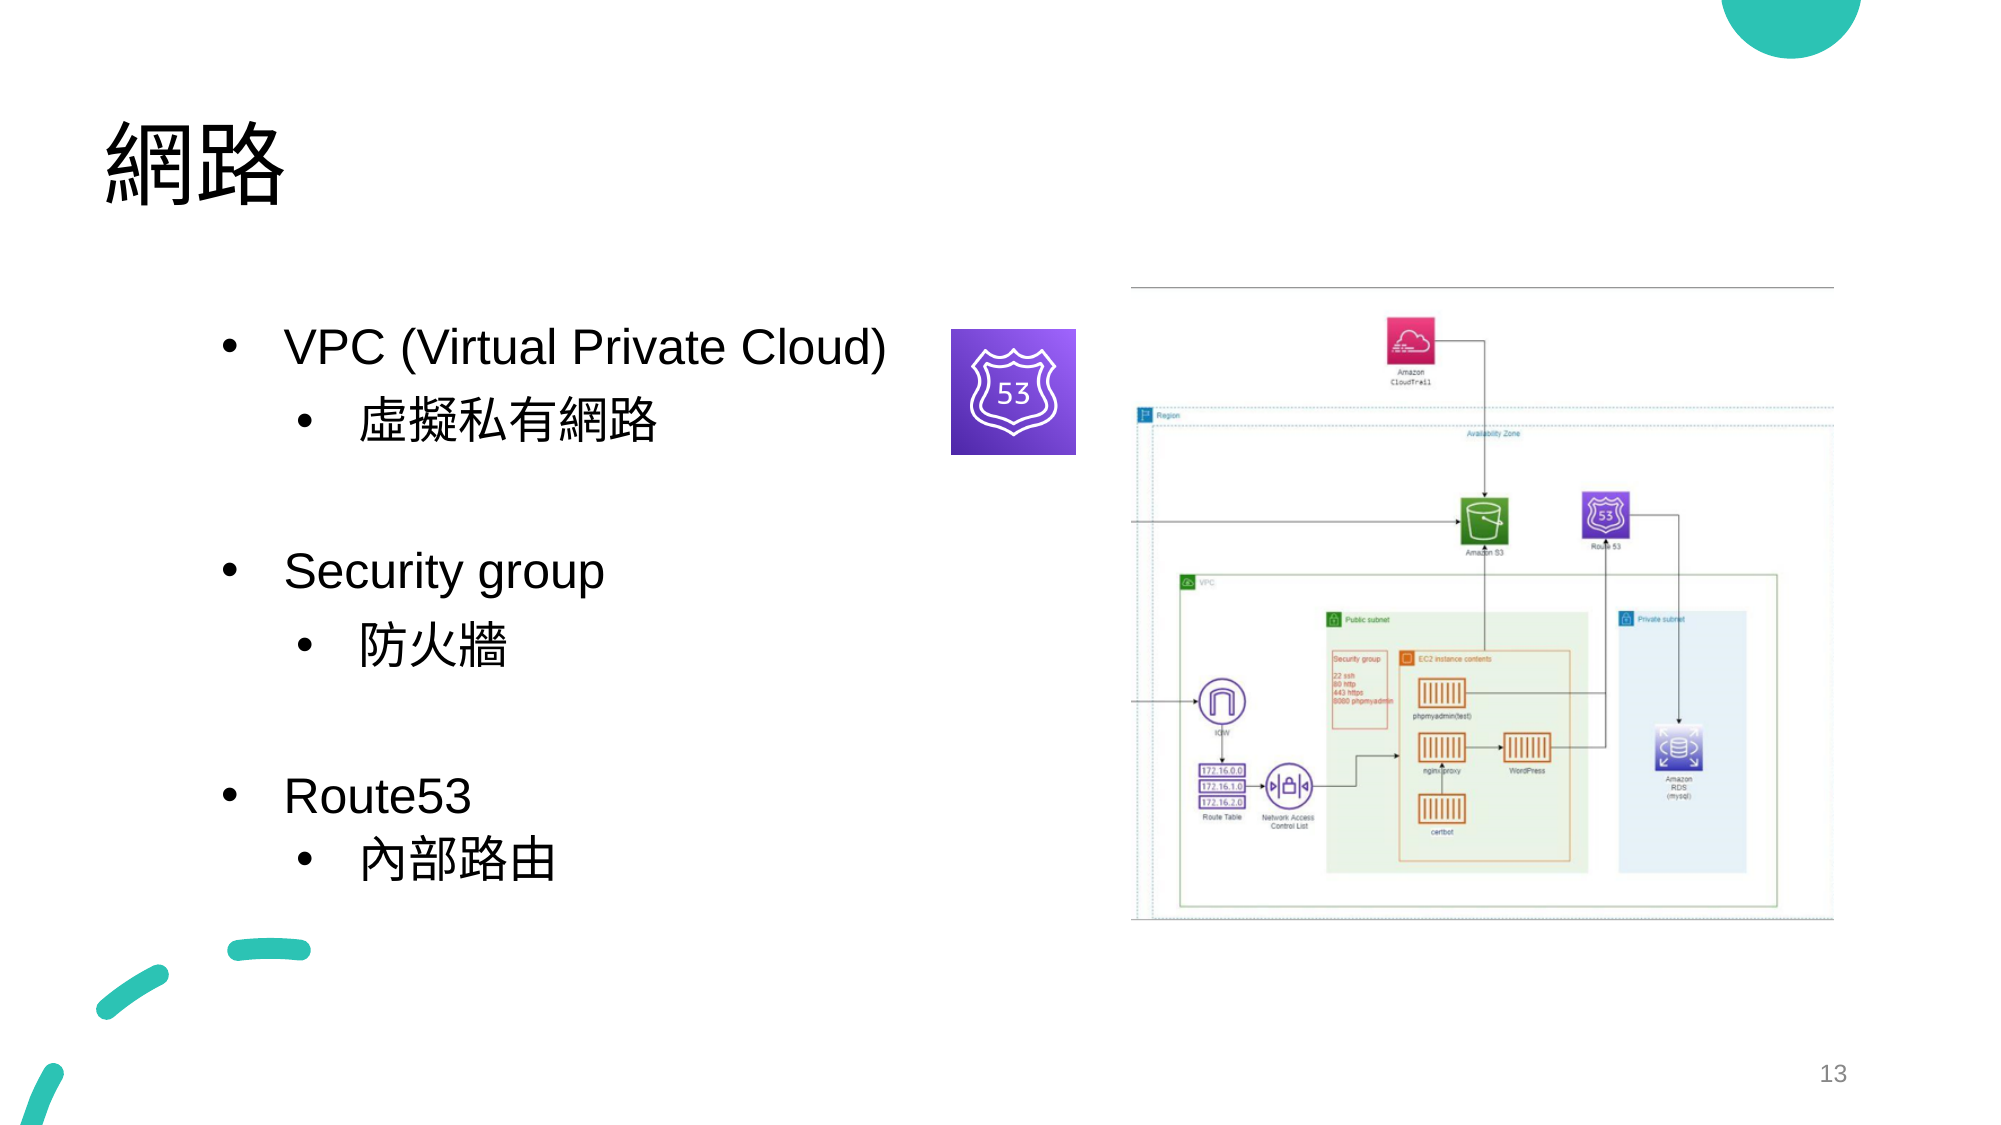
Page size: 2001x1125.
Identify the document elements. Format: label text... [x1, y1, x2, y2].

picture [1131, 277, 1834, 927]
list VPC (Virtual Private Cloud) 虛擬私有網路 Security group 防火牆 Route53 內部路由 [193, 313, 1806, 947]
title 網路 [88, 59, 1814, 278]
slide_number 1 [1412, 1042, 1863, 1103]
picture [951, 329, 1076, 455]
